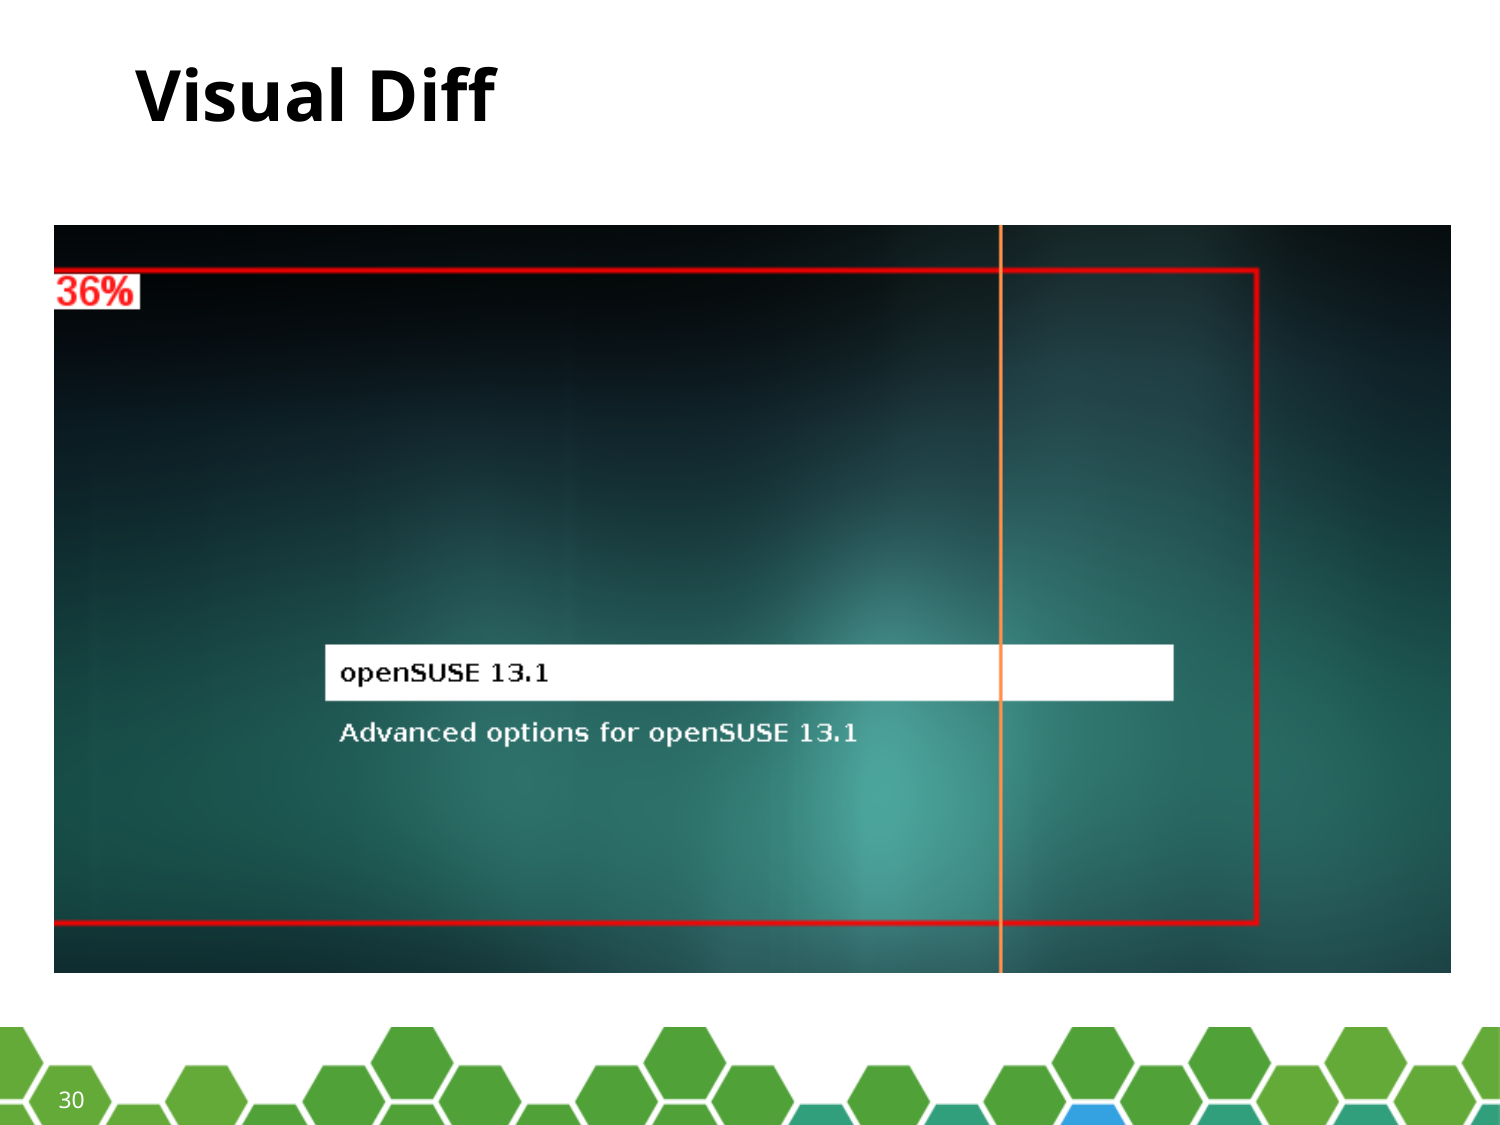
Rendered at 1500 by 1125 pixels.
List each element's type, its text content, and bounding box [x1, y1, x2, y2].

title Visual Diff [135, 12, 1372, 175]
picture [54, 225, 1451, 973]
picture [0, 1027, 1500, 1125]
